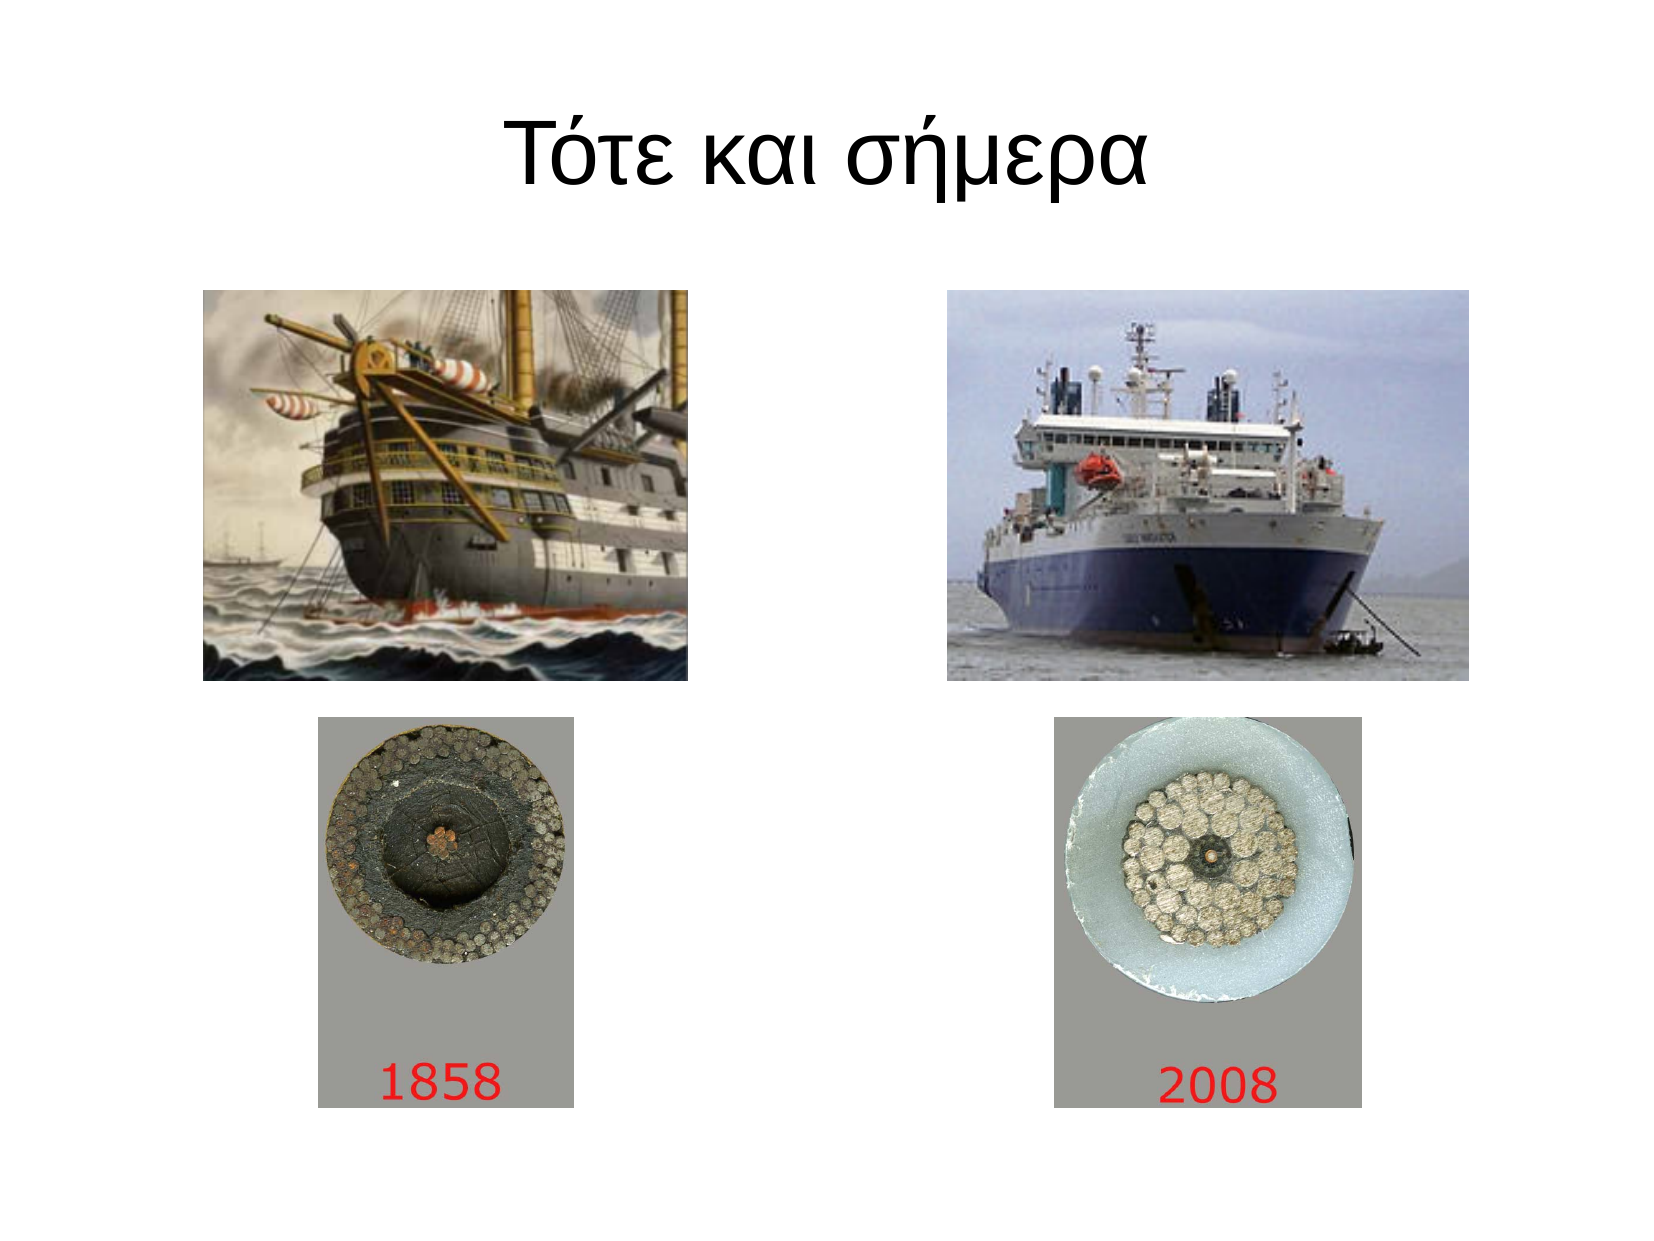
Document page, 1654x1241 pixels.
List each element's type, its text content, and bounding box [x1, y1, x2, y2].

title Τότε και σήμερα [82, 49, 1571, 257]
picture [318, 717, 574, 1109]
picture [947, 290, 1469, 681]
picture [203, 290, 688, 681]
picture [1054, 717, 1362, 1109]
